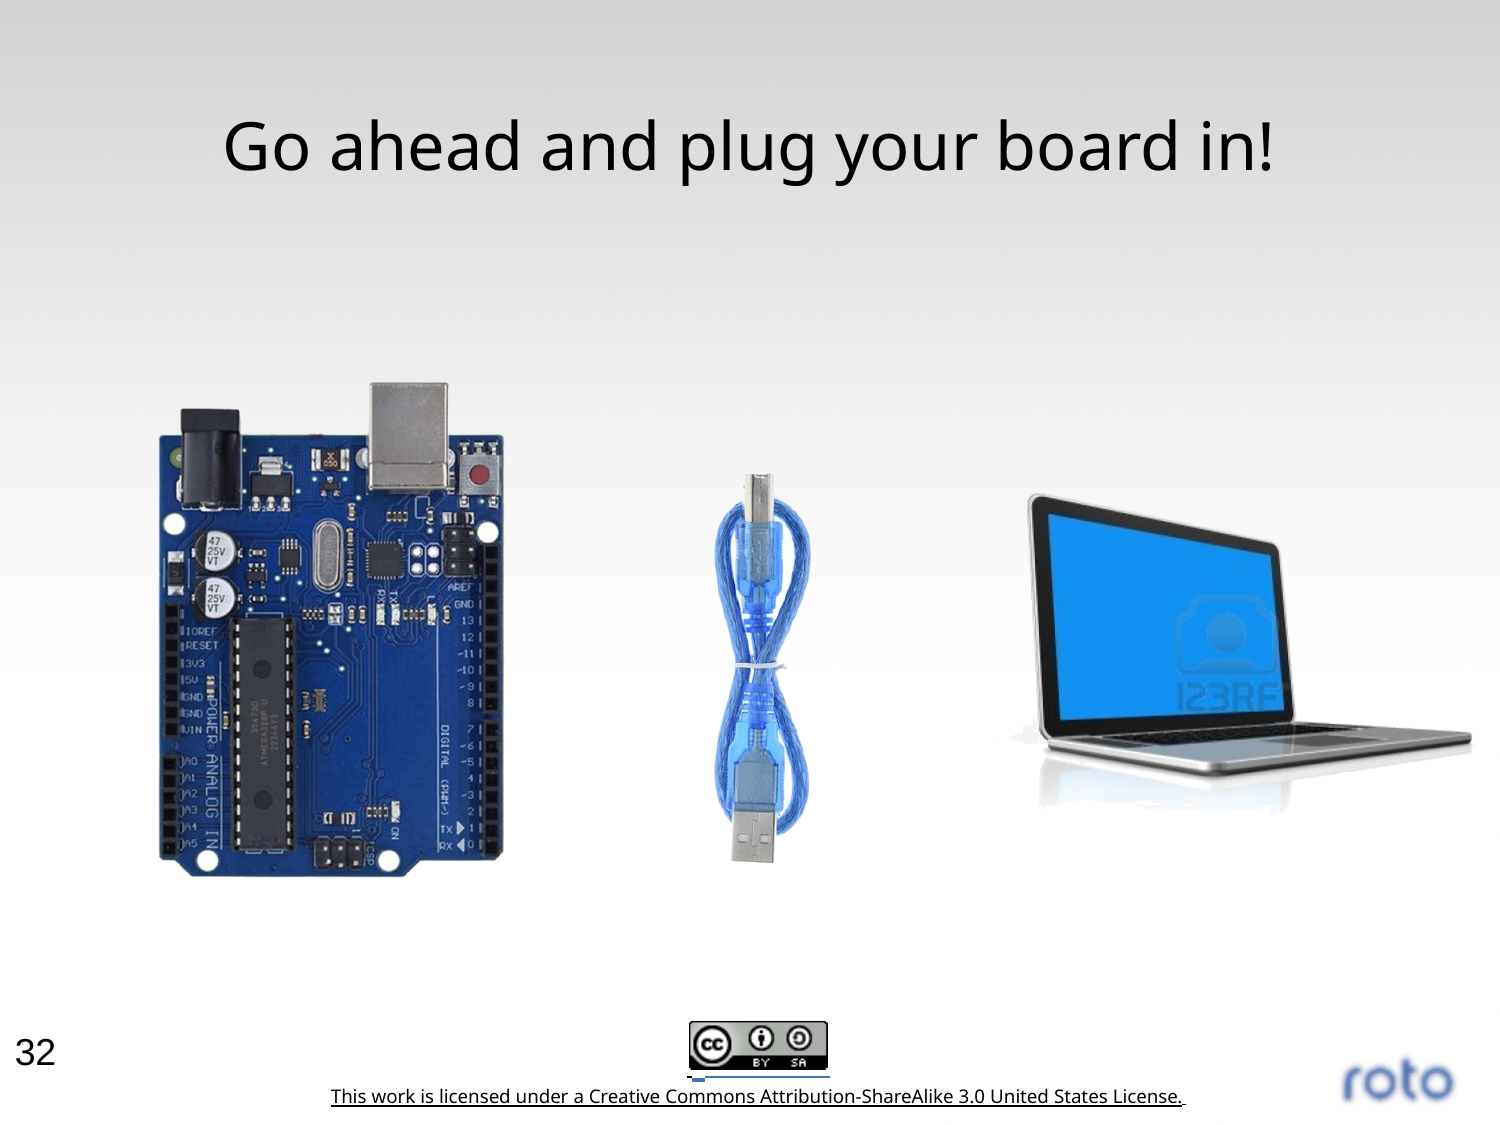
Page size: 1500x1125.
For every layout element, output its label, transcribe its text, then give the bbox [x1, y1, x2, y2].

title Go ahead and plug your board in! [112, 49, 1388, 238]
picture [0, 0, 1500, 1125]
